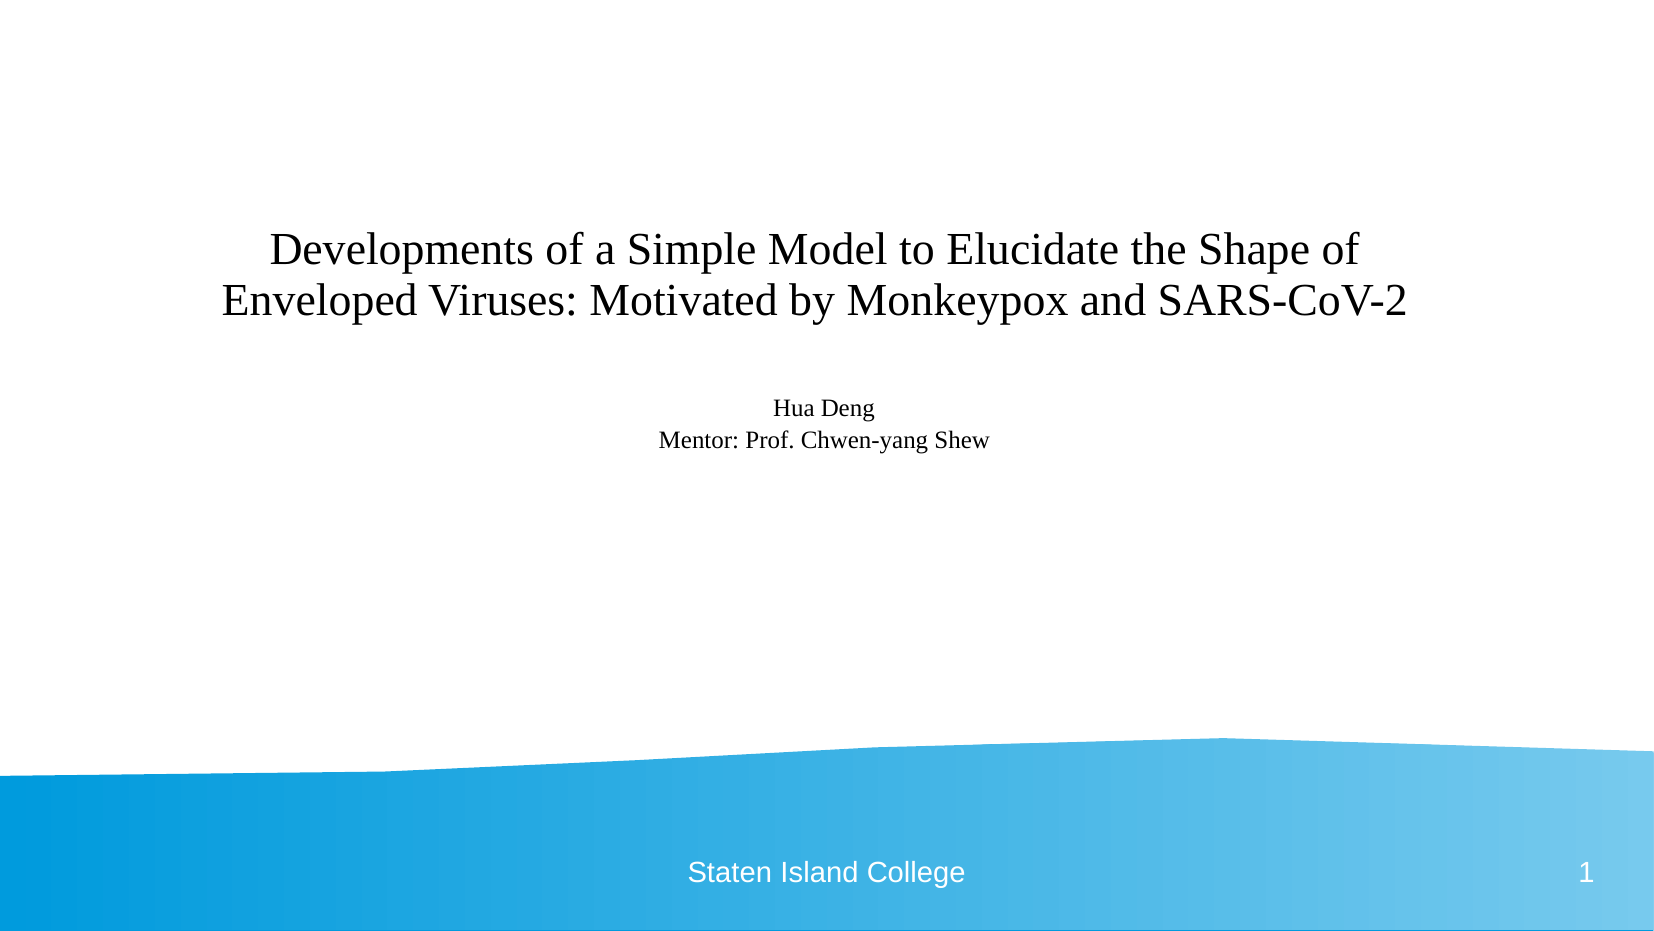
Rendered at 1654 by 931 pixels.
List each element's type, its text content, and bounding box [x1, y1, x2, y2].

title Developments of a Simple Model to Elucidate the Shape of Enveloped Viruses: Motivated by Monkeypox and SARS-CoV-2 Hua Deng Mentor: Prof. Chwen-yang Shew [94, 196, 1536, 533]
